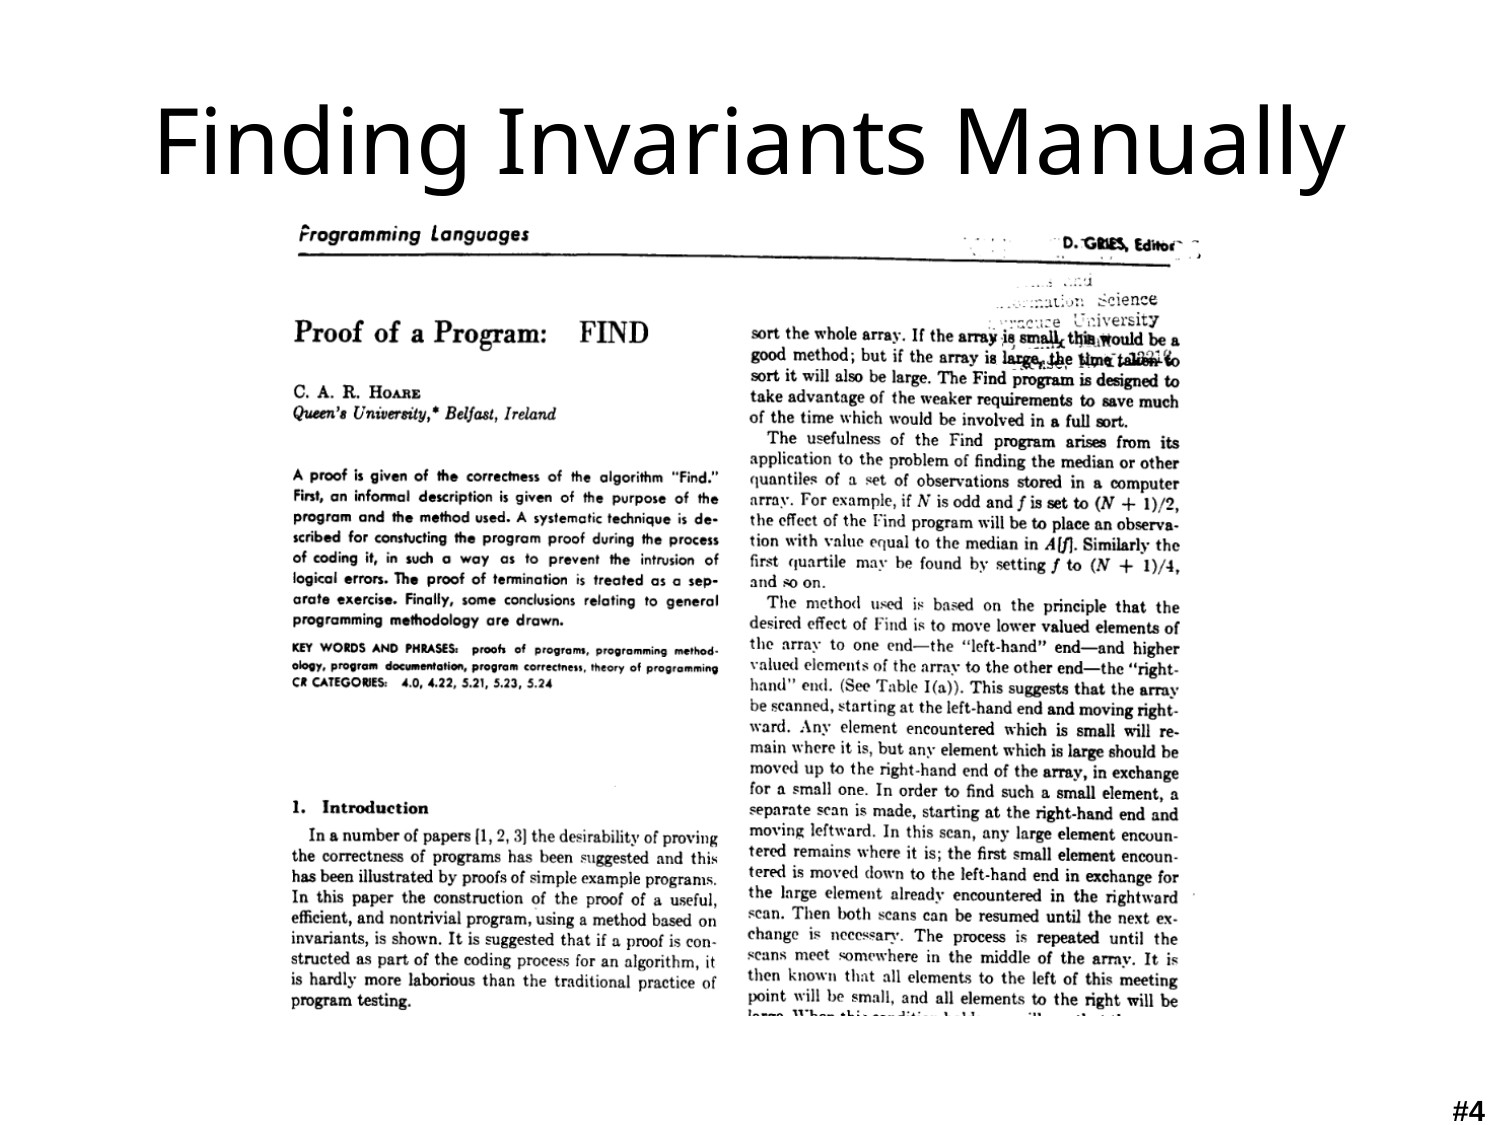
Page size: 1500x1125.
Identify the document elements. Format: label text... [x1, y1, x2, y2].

picture [291, 224, 1201, 1016]
title Finding Invariants Manually [24, 45, 1476, 233]
